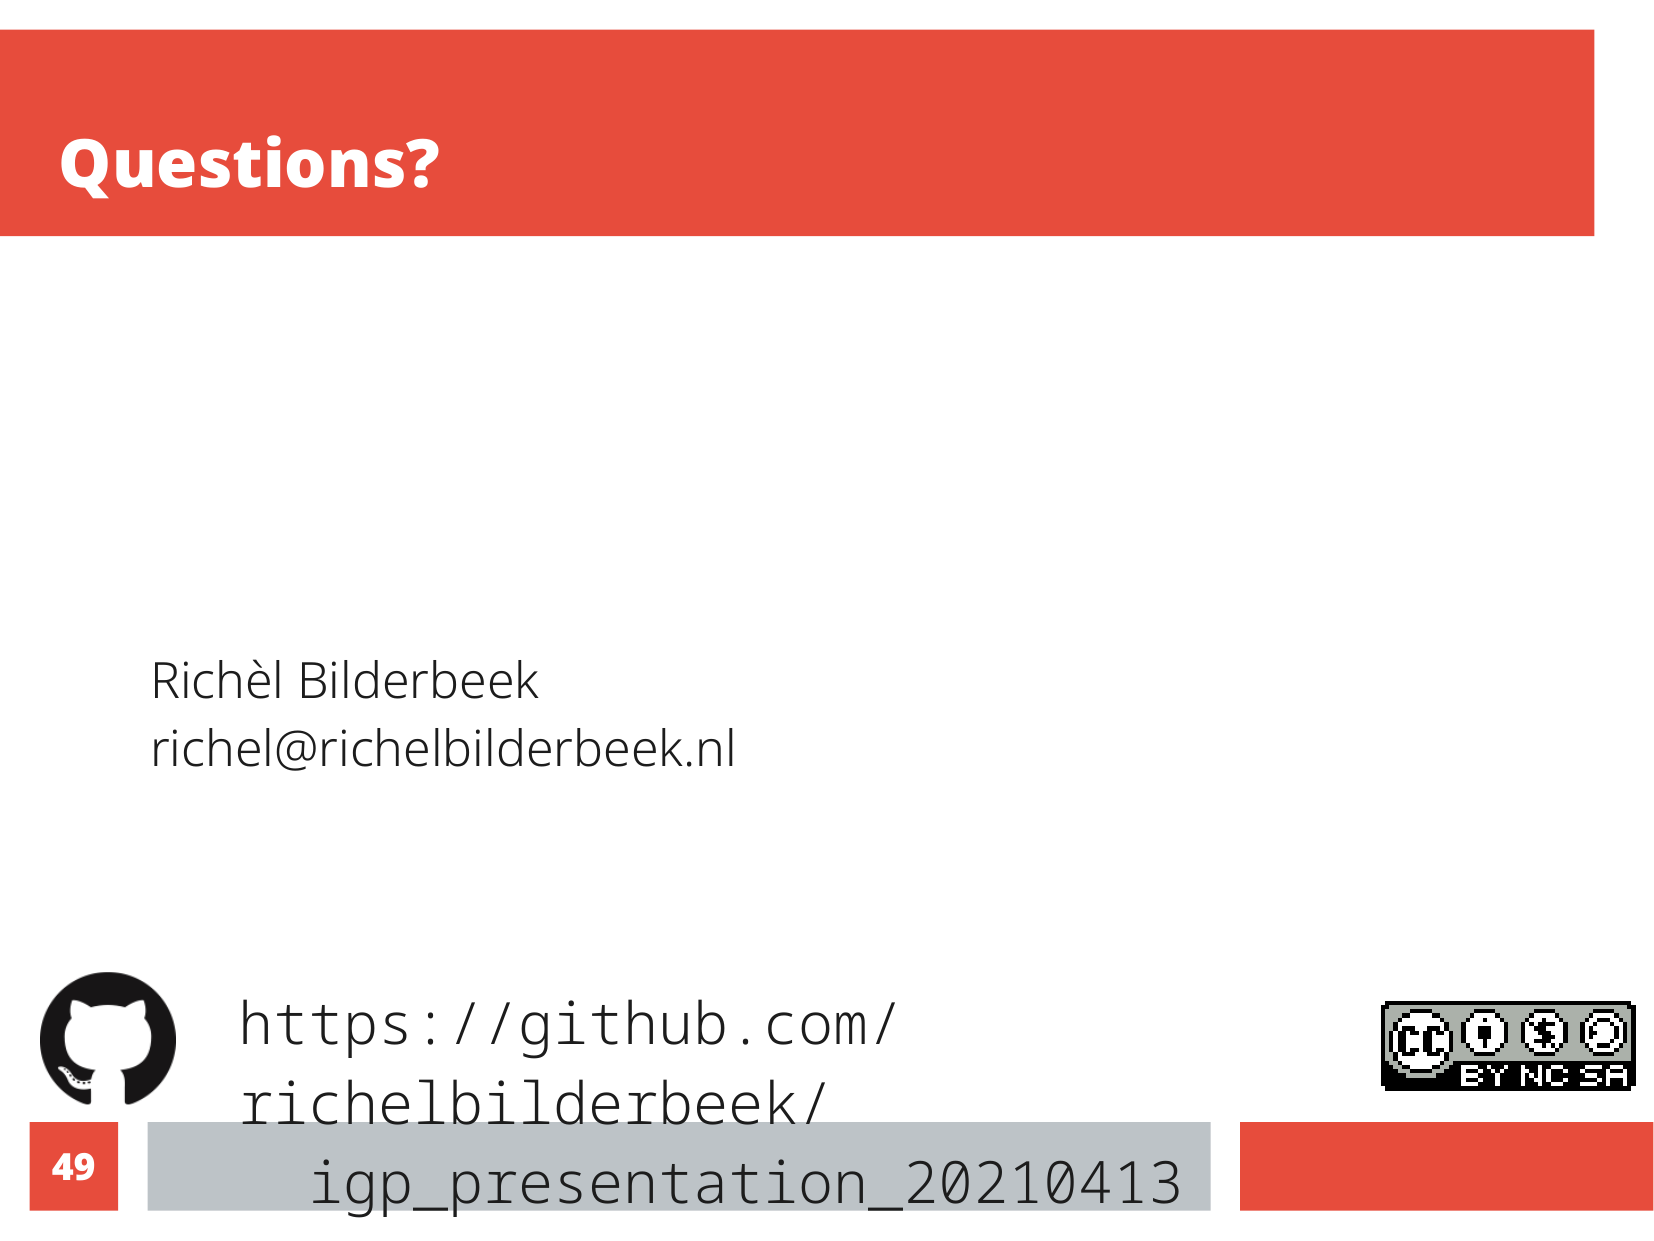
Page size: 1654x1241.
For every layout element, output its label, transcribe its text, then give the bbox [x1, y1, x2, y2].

title Questions? [59, 59, 1595, 207]
text_box Richèl Bilderbeek richel@richelbilderbeek.nl [150, 645, 1216, 774]
picture [40, 971, 176, 1108]
text_box https://github.com/richelbilderbeek/ igp_presentation_20210413 [238, 982, 1324, 1118]
picture [1381, 1001, 1636, 1091]
